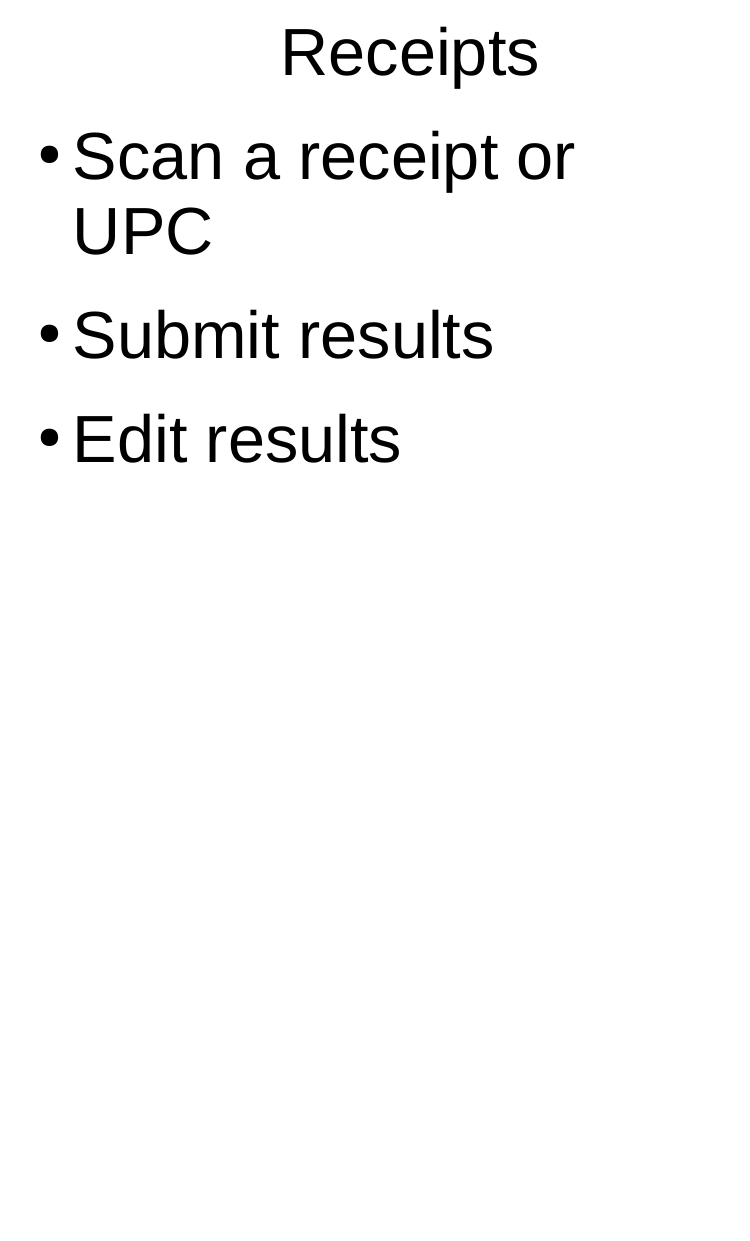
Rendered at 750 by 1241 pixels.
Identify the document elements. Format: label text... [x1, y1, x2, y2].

list Receipts Scan a receipt or UPC Submit results Edit results [37, 15, 713, 1216]
